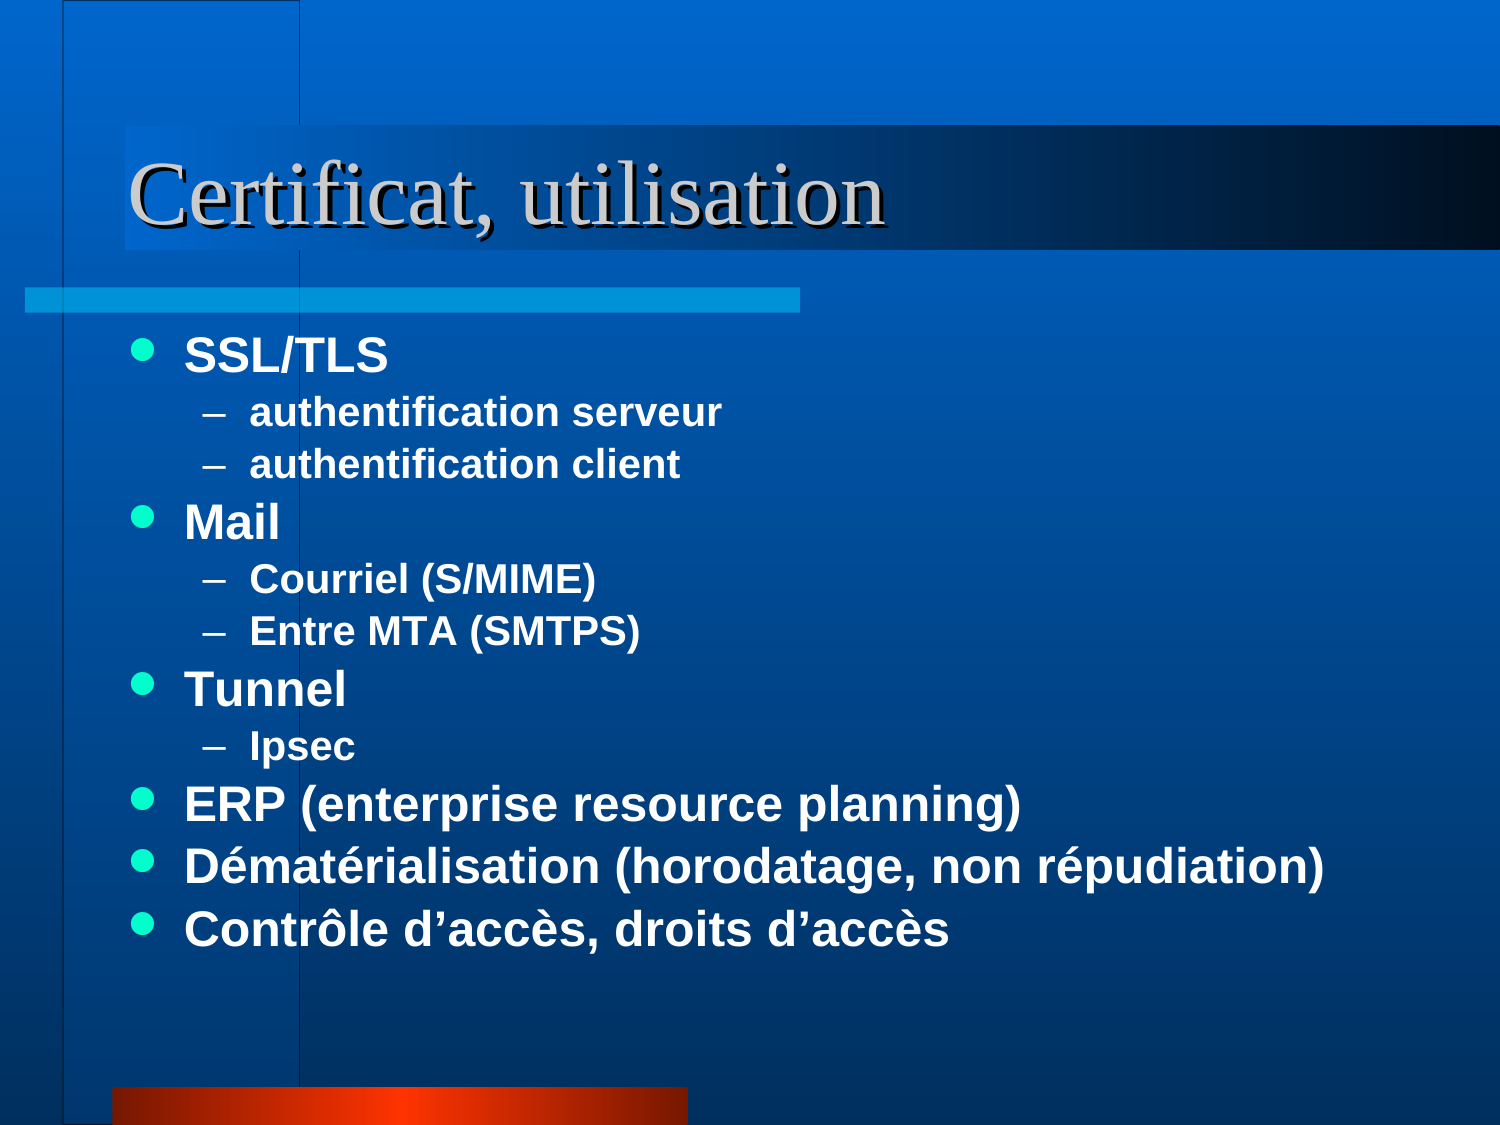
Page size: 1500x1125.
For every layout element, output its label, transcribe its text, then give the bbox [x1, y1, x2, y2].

list SSL/TLS authentification serveur authentification client Mail Courriel (S/MIME) Entre MTA (SMTPS) Tunnel Ipsec ERP (enterprise resource planning) Dématérialisation (horodatage, non répudiation) Contrôle d’accès, droits d’accès [112, 324, 1388, 1001]
title Certificat, utilisation [112, 99, 1388, 288]
